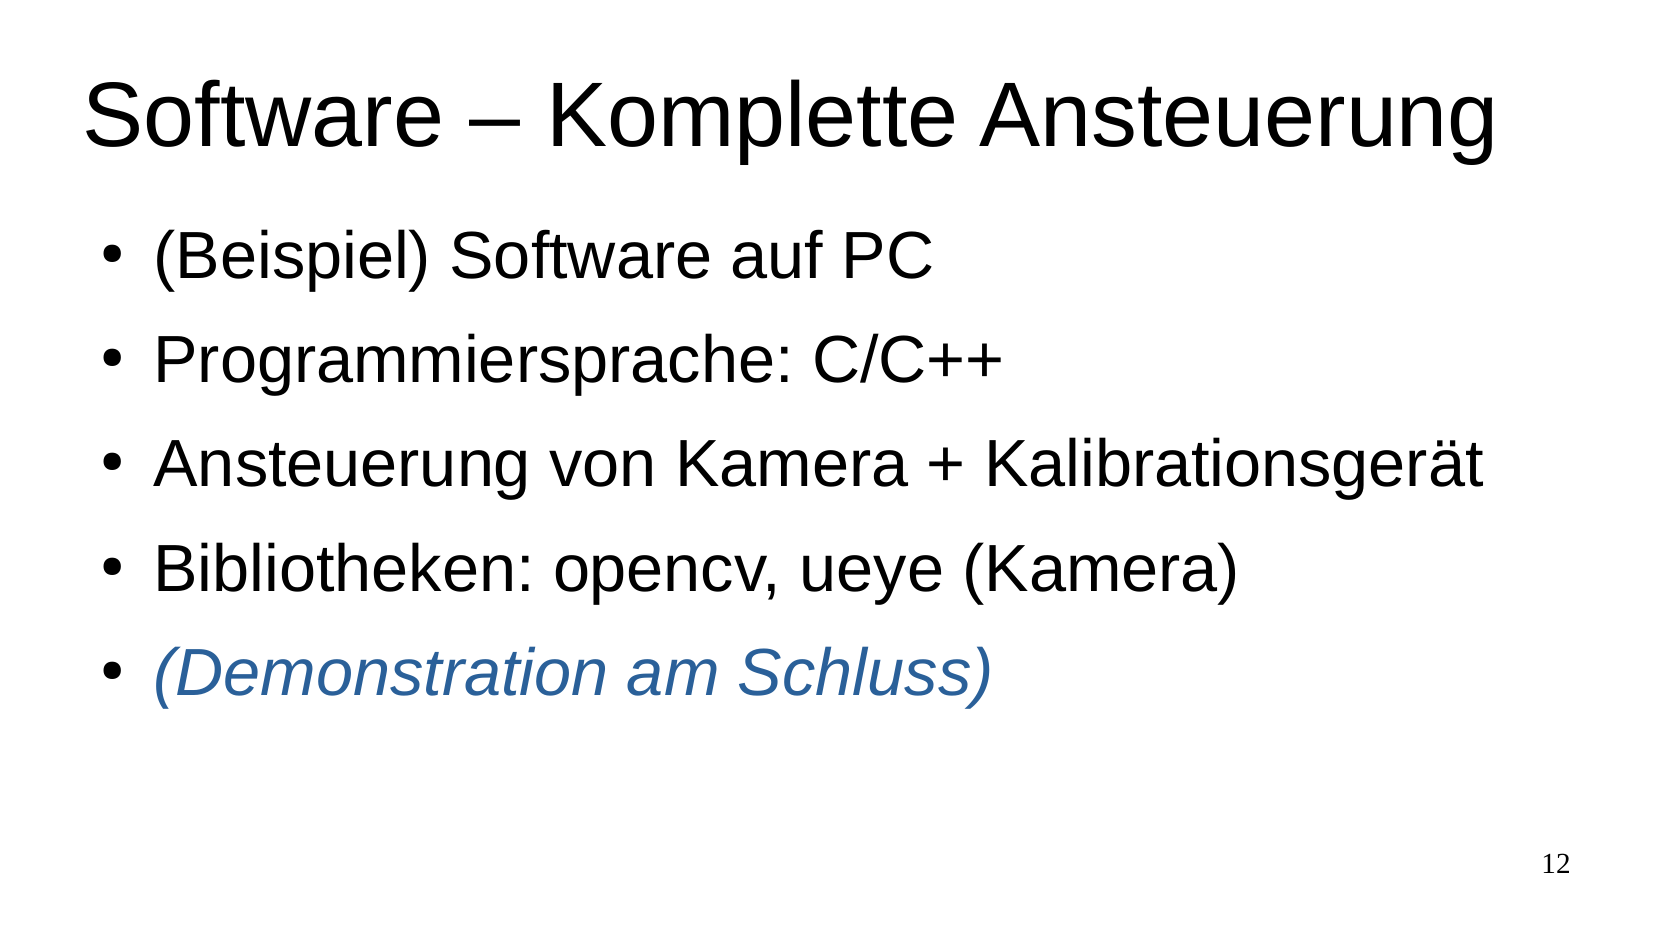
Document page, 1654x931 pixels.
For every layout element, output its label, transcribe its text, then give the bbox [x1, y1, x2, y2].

list (Beispiel) Software auf PC Programmiersprache: C/C++ Ansteuerung von Kamera + Kalibrationsgerät Bibliotheken: opencv, ueye (Kamera) (Demonstration am Schluss) [82, 217, 1538, 758]
title Software – Komplette Ansteuerung [82, 37, 1571, 193]
